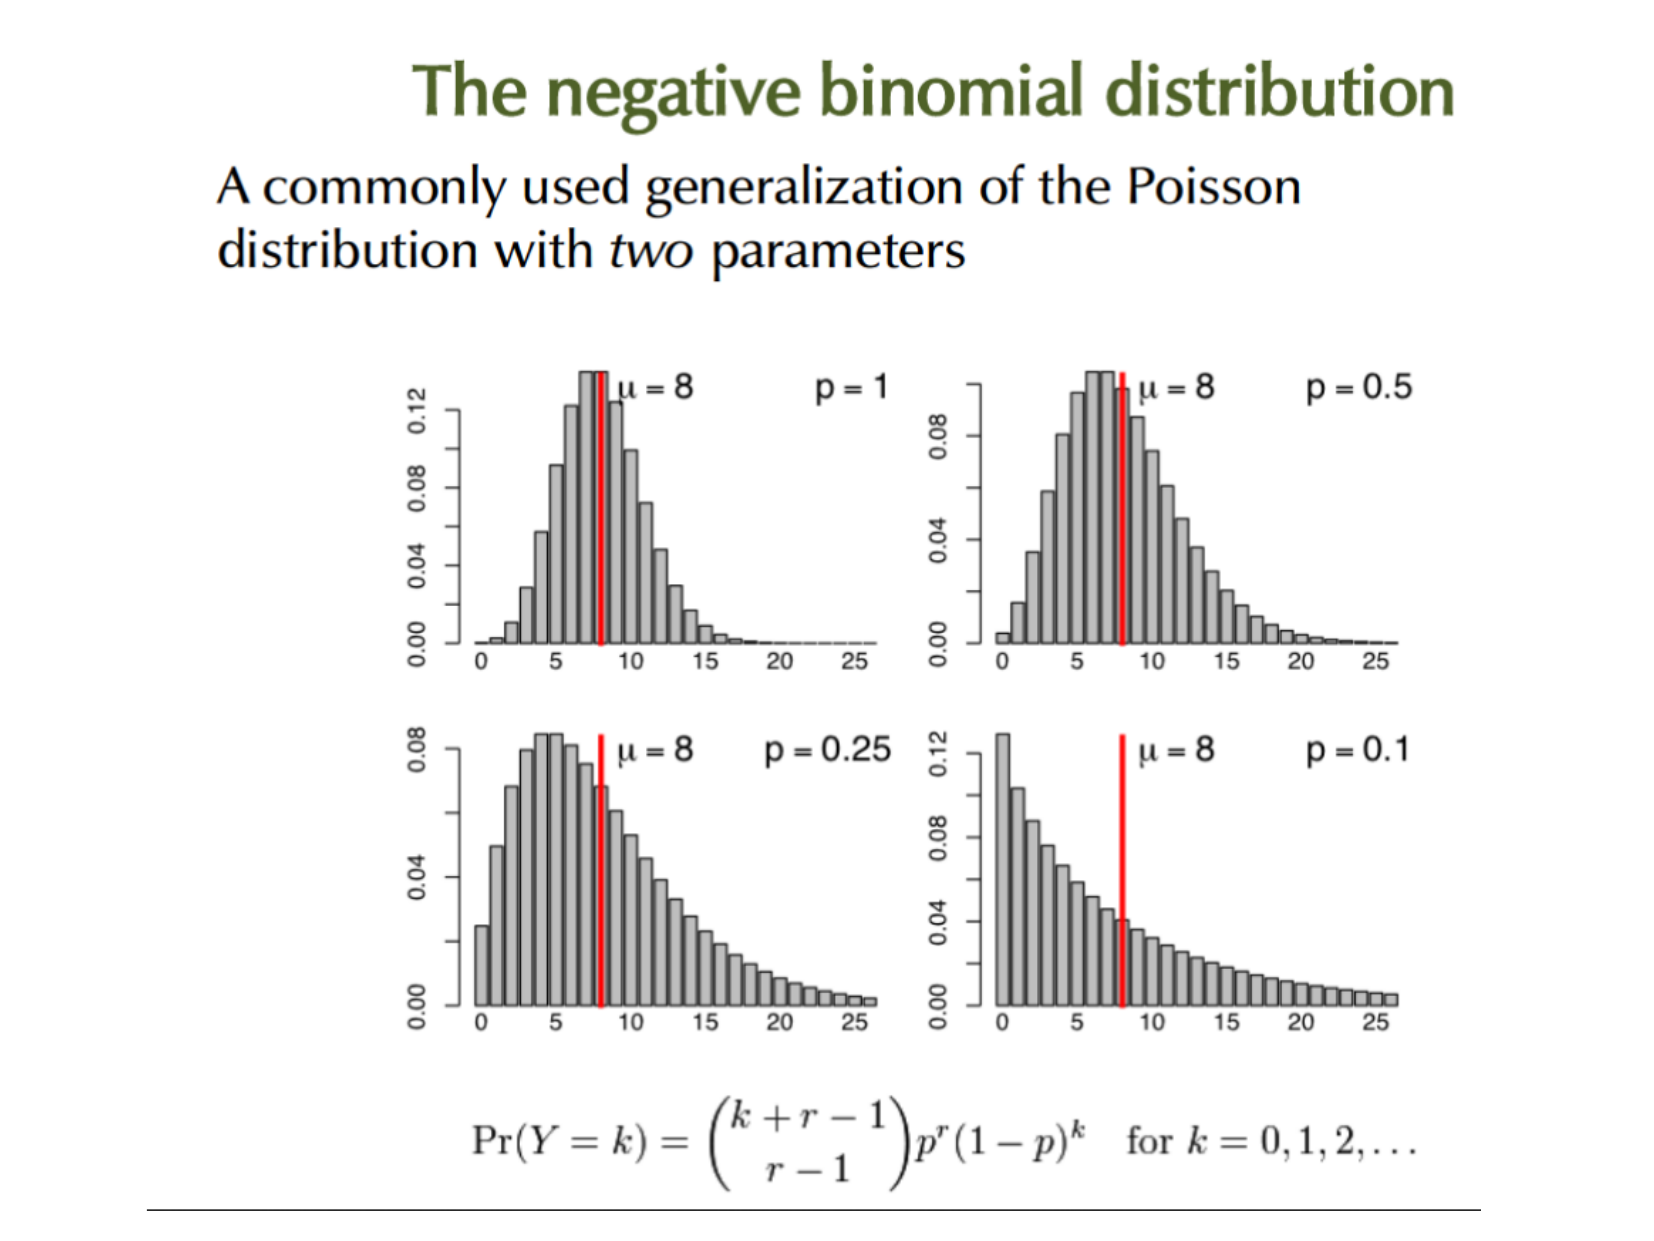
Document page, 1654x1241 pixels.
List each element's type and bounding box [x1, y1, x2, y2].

picture [146, 30, 1481, 1211]
